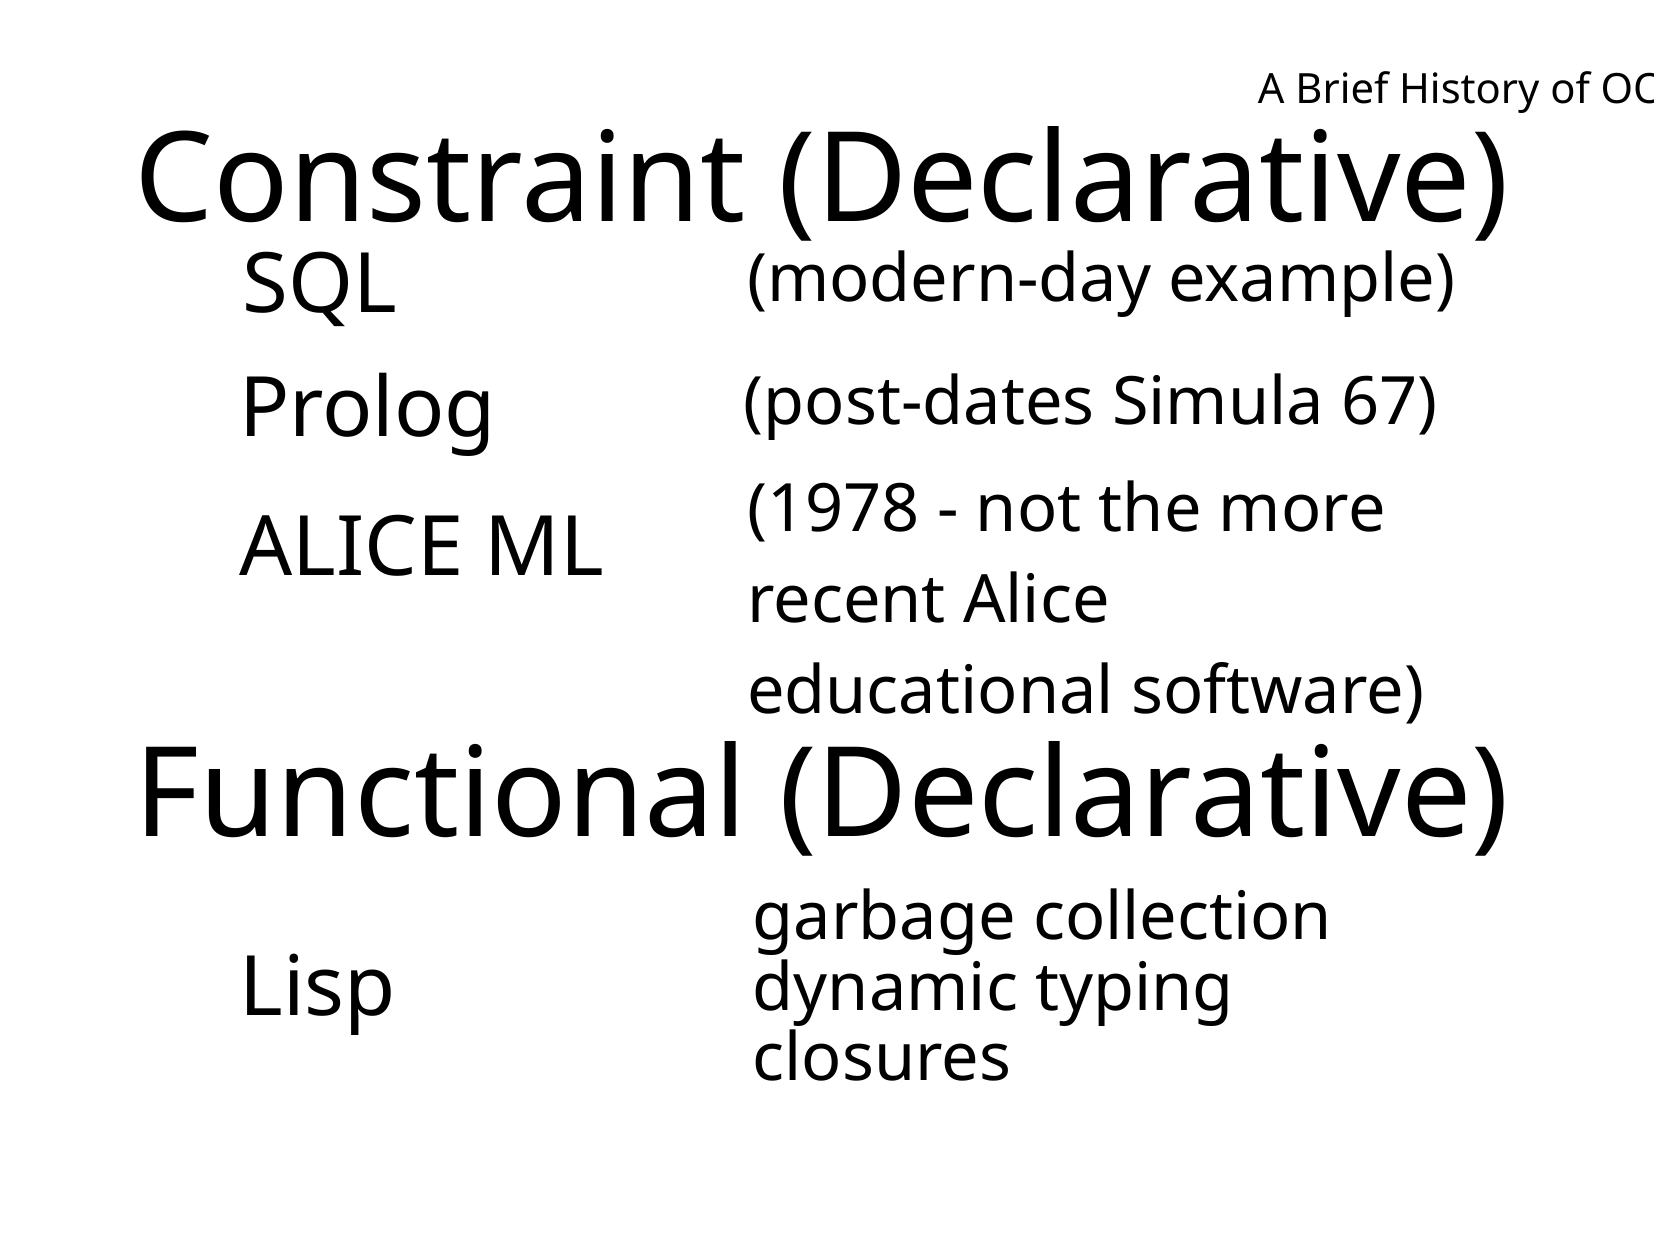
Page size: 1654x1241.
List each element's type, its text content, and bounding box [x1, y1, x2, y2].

text_box dynamic typing [738, 931, 1123, 1008]
text_box (modern-day example) [732, 222, 1287, 299]
text_box (post-dates Simula 67) [729, 346, 1303, 423]
text_box (1978 - not the more recent Alice educational software) [732, 453, 1485, 608]
text_box garbage collection [738, 860, 1193, 937]
text_box ALICE ML [225, 478, 529, 570]
text_box SQL [228, 216, 372, 308]
text_box Lisp [225, 919, 369, 1011]
text_box Prolog [225, 340, 434, 432]
text_box Constraint (Declarative) [120, 80, 1191, 211]
text_box A Brief History of OO [1243, 51, 1591, 106]
text_box Functional (Declarative) [120, 694, 1184, 825]
text_box closures [738, 1008, 955, 1079]
